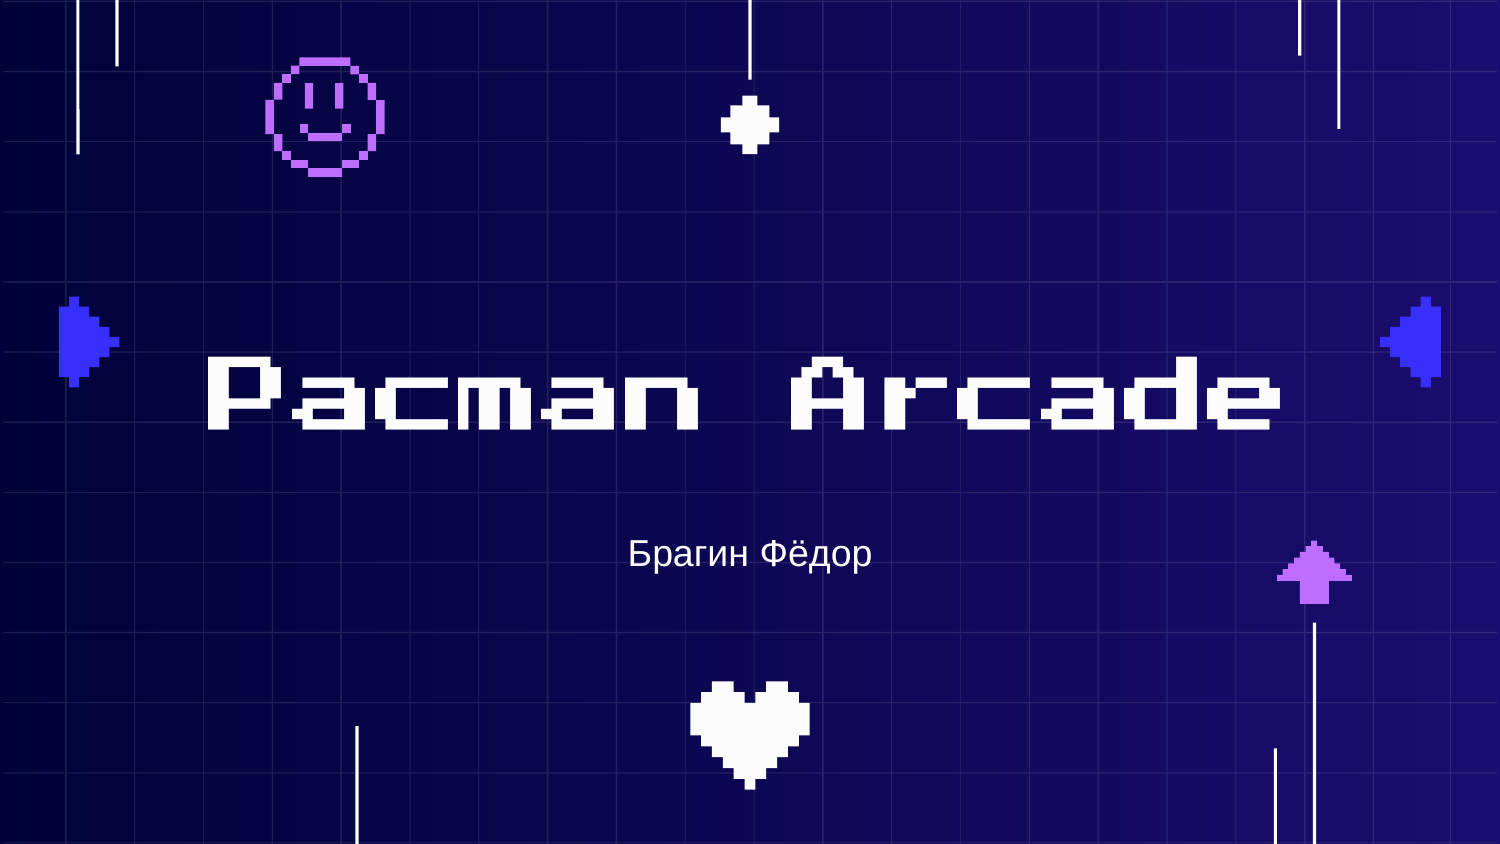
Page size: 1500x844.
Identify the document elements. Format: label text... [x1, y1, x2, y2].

picture [0, 0, 1500, 844]
text_box [1277, 540, 1352, 604]
text_box [690, 681, 810, 790]
text_box [265, 57, 385, 177]
subtitle Брагин Фёдор [187, 507, 1313, 587]
text_box [720, 95, 780, 155]
title Pacman Arcade [187, 257, 1313, 473]
